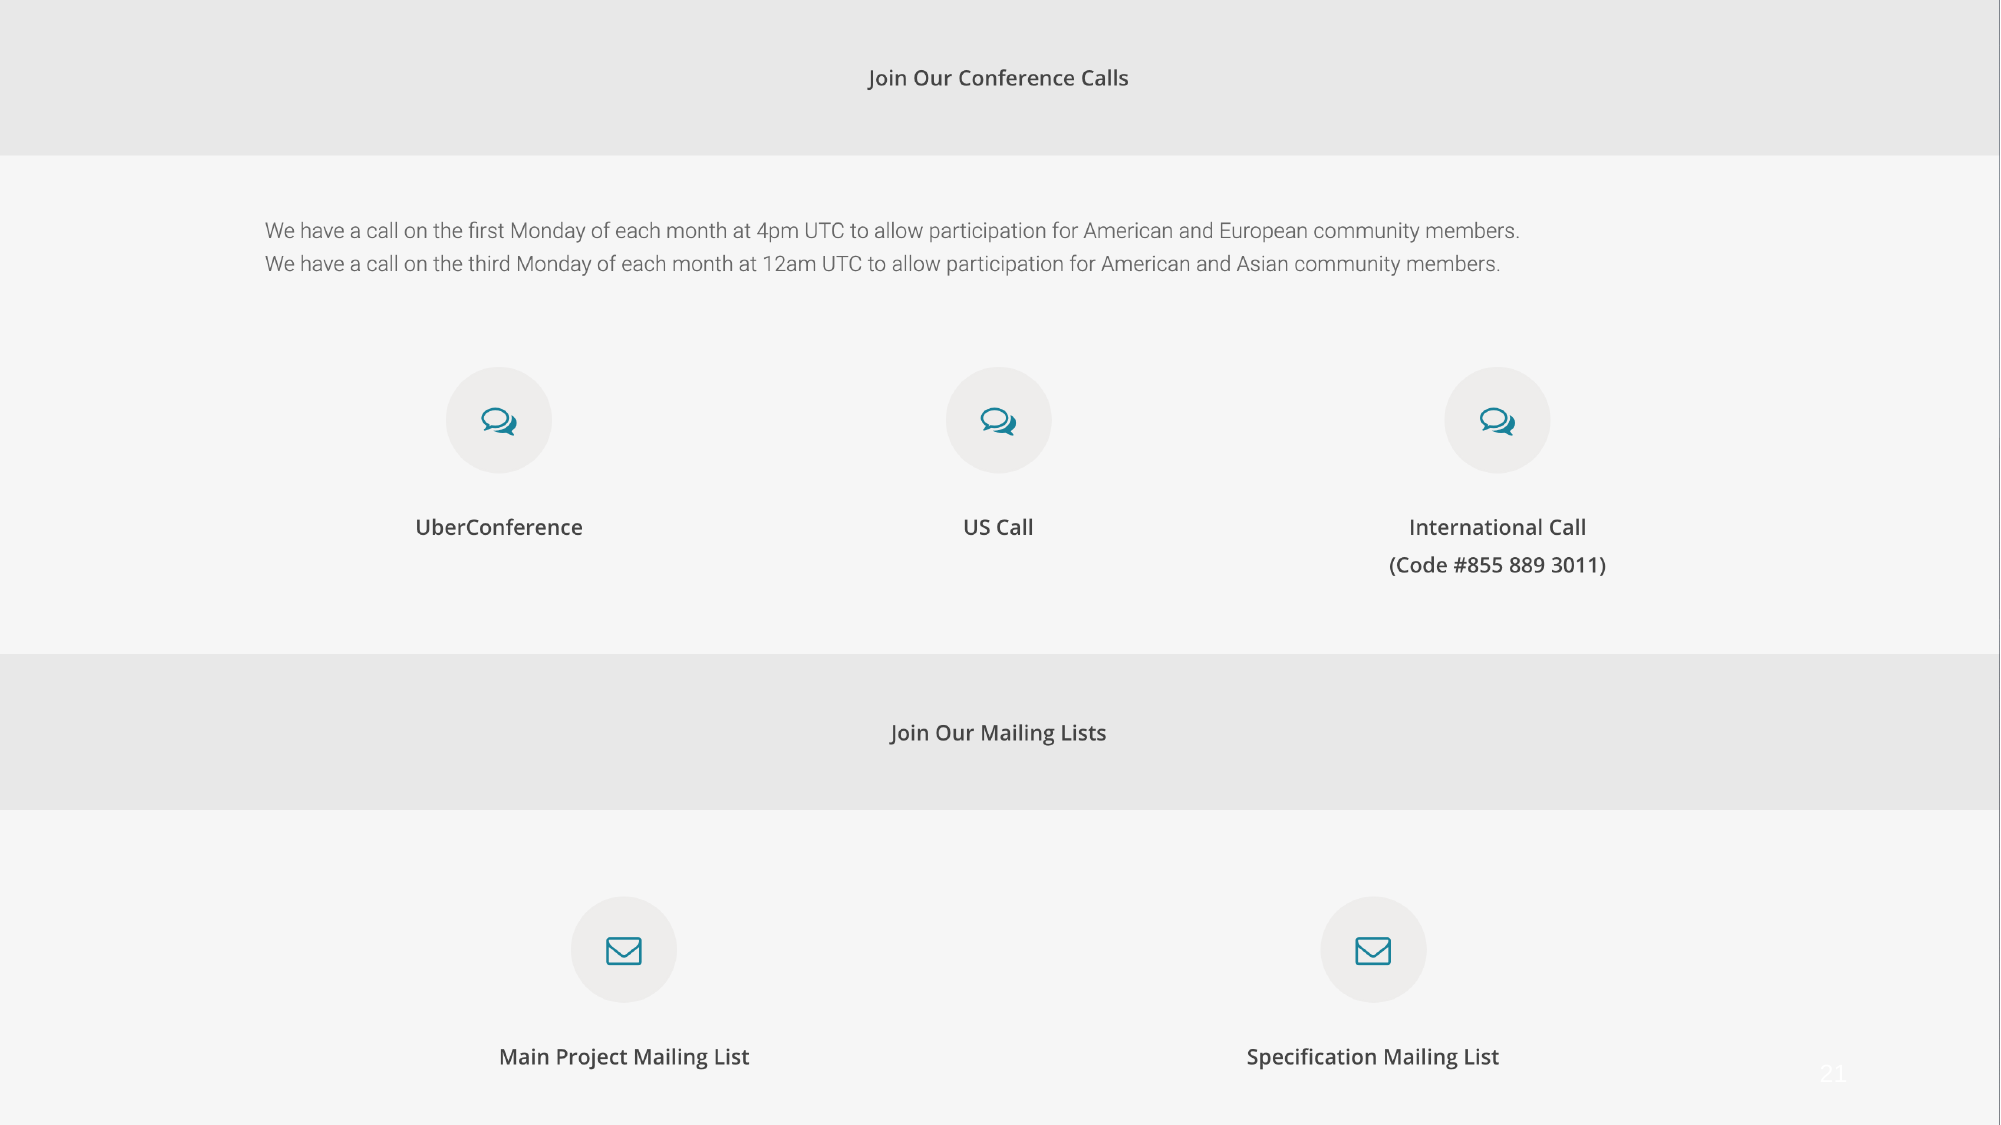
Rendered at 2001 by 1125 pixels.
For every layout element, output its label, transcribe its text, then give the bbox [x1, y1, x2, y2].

picture [0, 0, 2000, 1125]
slide_number <number> [1412, 1042, 1863, 1103]
